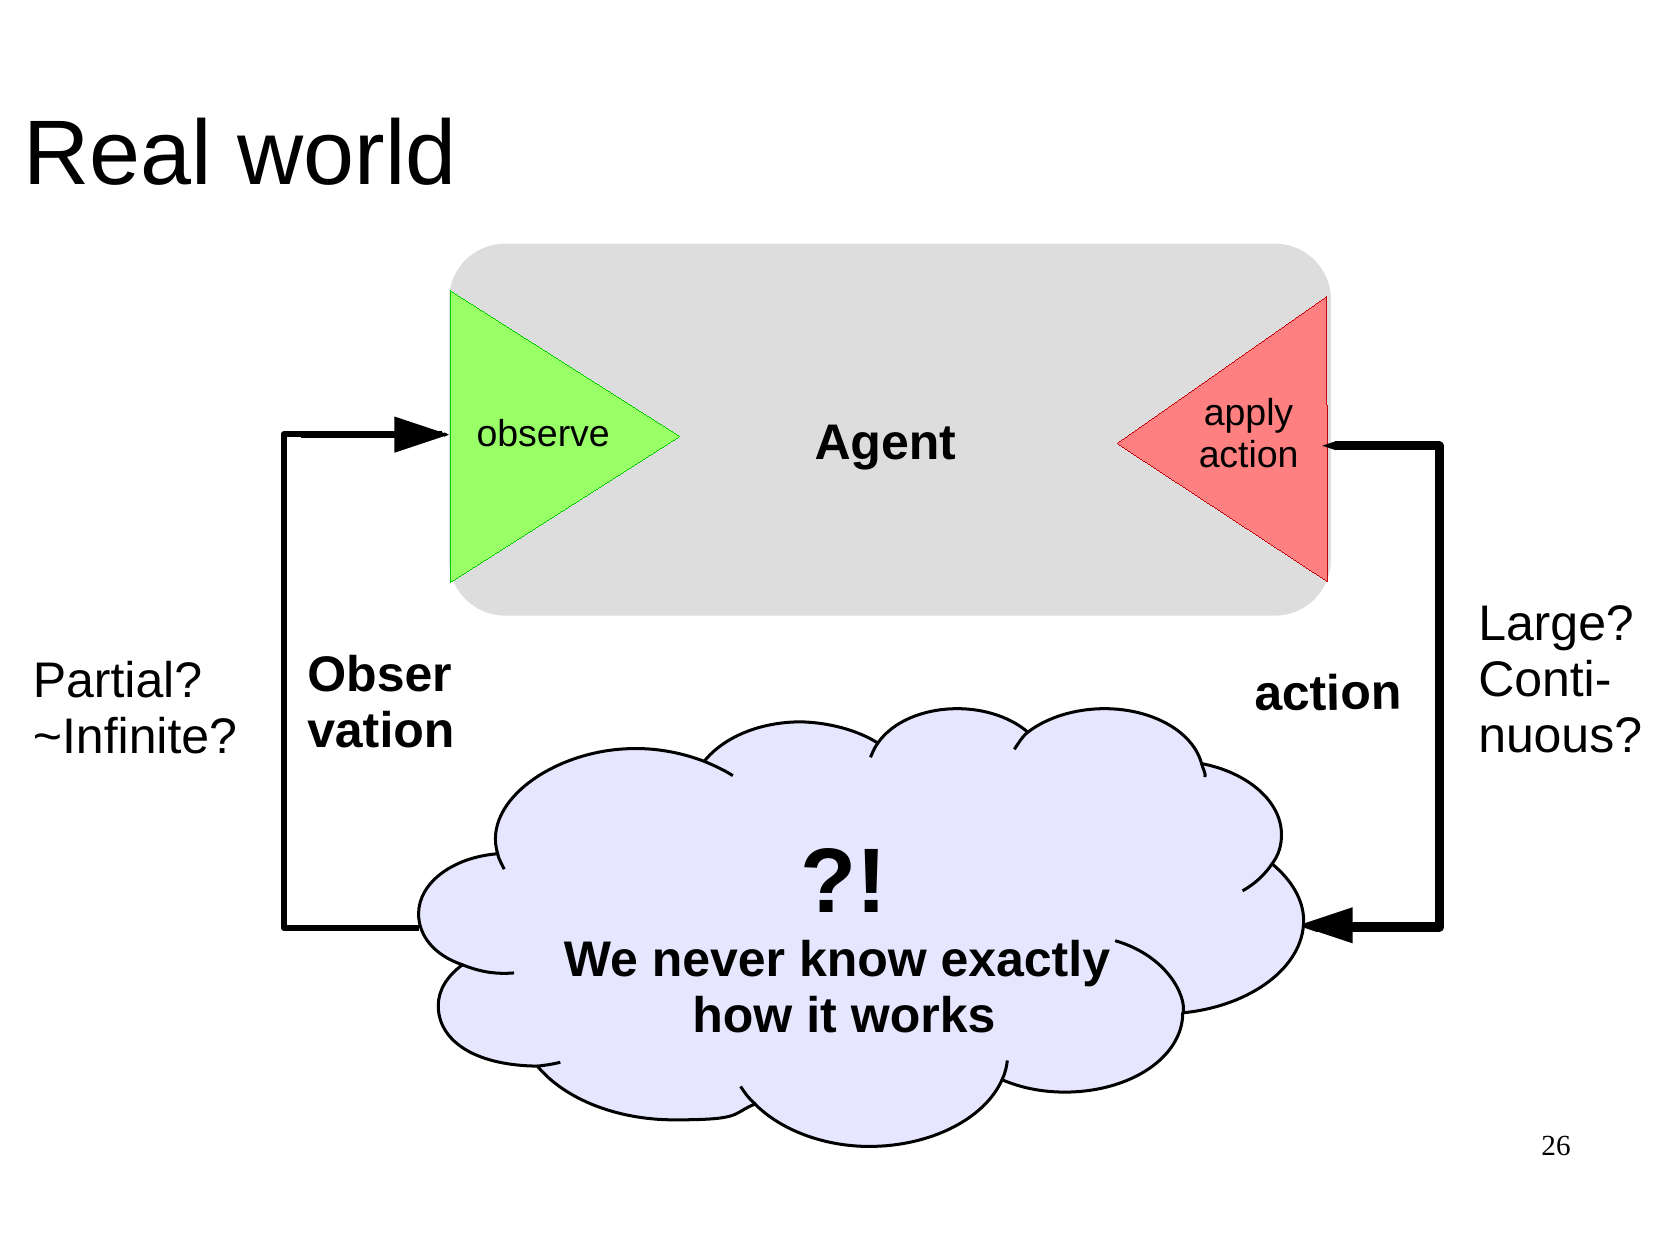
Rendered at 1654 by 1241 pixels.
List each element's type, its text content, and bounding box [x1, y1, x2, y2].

text_box [498, 708, 1304, 1006]
text_box ?! We never know exactly how it works [468, 821, 1220, 1052]
text_box apply action [1174, 375, 1323, 493]
text_box Agent [708, 398, 1062, 488]
text_box [469, 1052, 1168, 1147]
text_box Partial? ~Infinite? [18, 645, 331, 843]
text_box Observation [283, 630, 479, 776]
title Real world [23, 49, 1512, 257]
text_box action [1230, 646, 1518, 796]
text_box [418, 859, 468, 1051]
text_box [439, 234, 1341, 625]
text_box Large? Conti-nuous? [1463, 588, 1654, 786]
text_box observe [428, 396, 659, 472]
